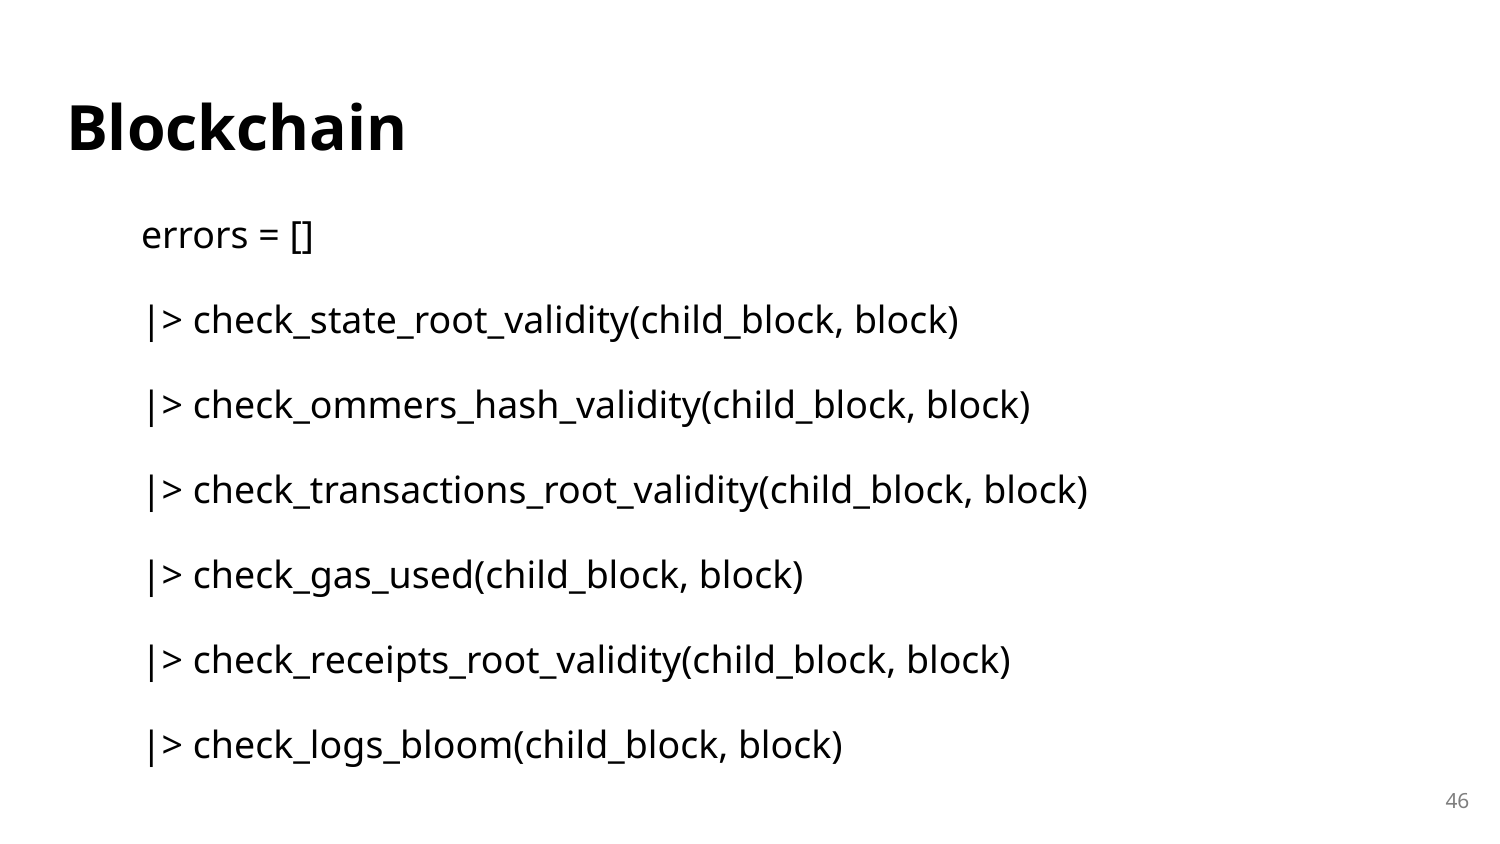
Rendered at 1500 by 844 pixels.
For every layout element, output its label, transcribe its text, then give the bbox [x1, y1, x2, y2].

slide_number <number> [1394, 769, 1484, 834]
list errors = [] |> check_state_root_validity(child_block, block) |> check_ommers_hash_validity(child_block, block) |> check_transactions_root_validity(child_block, block) |> check_gas_used(child_block, block) |> check_receipts_root_validity(child_block, block) |> check_logs_bloom(child_block, block) [51, 189, 1449, 750]
title Blockchain [51, 72, 1449, 176]
